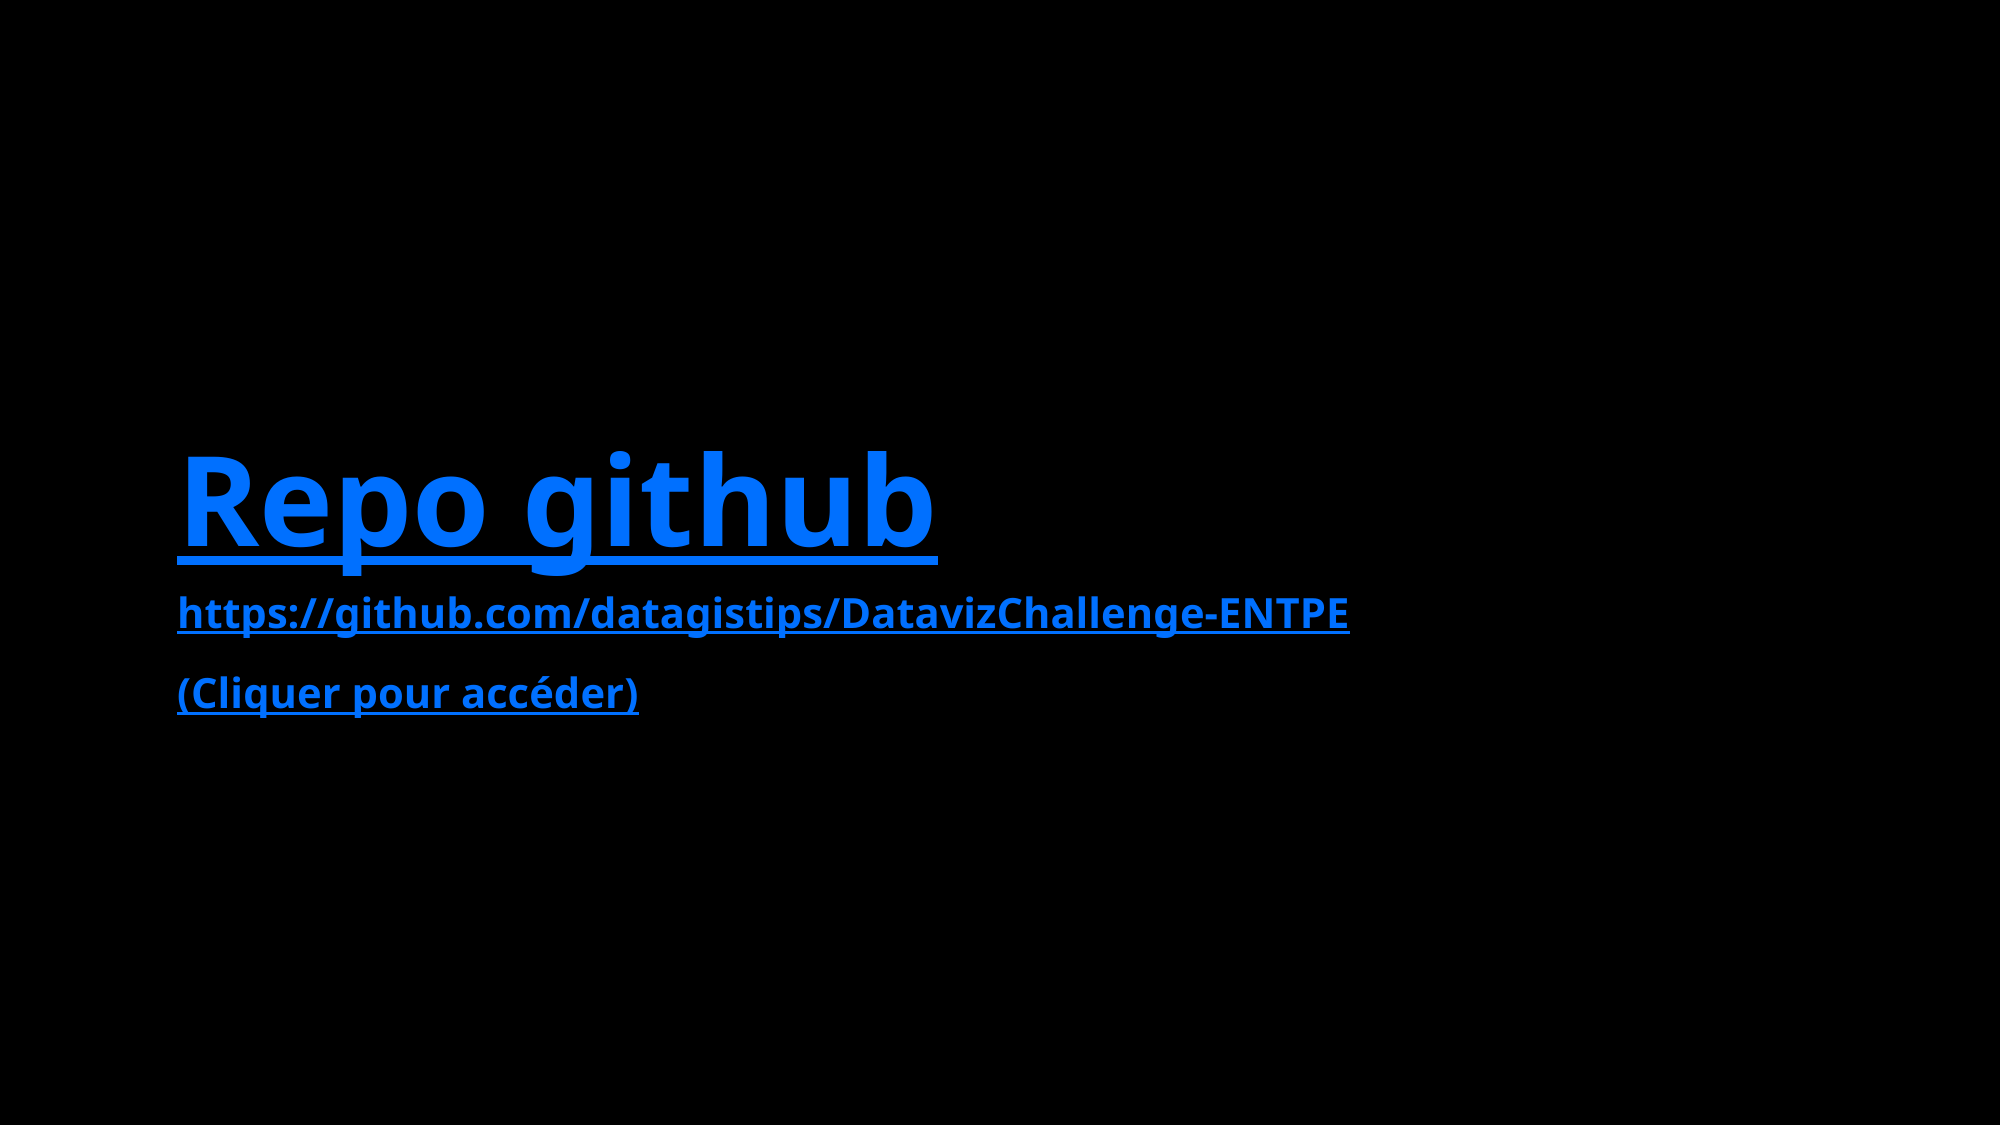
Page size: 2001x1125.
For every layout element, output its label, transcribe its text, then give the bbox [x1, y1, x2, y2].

text_box Repo githubhttps://github.com/datagistips/DatavizChallenge-ENTPE (Cliquer pour accéder) [0, 0, 2000, 1125]
